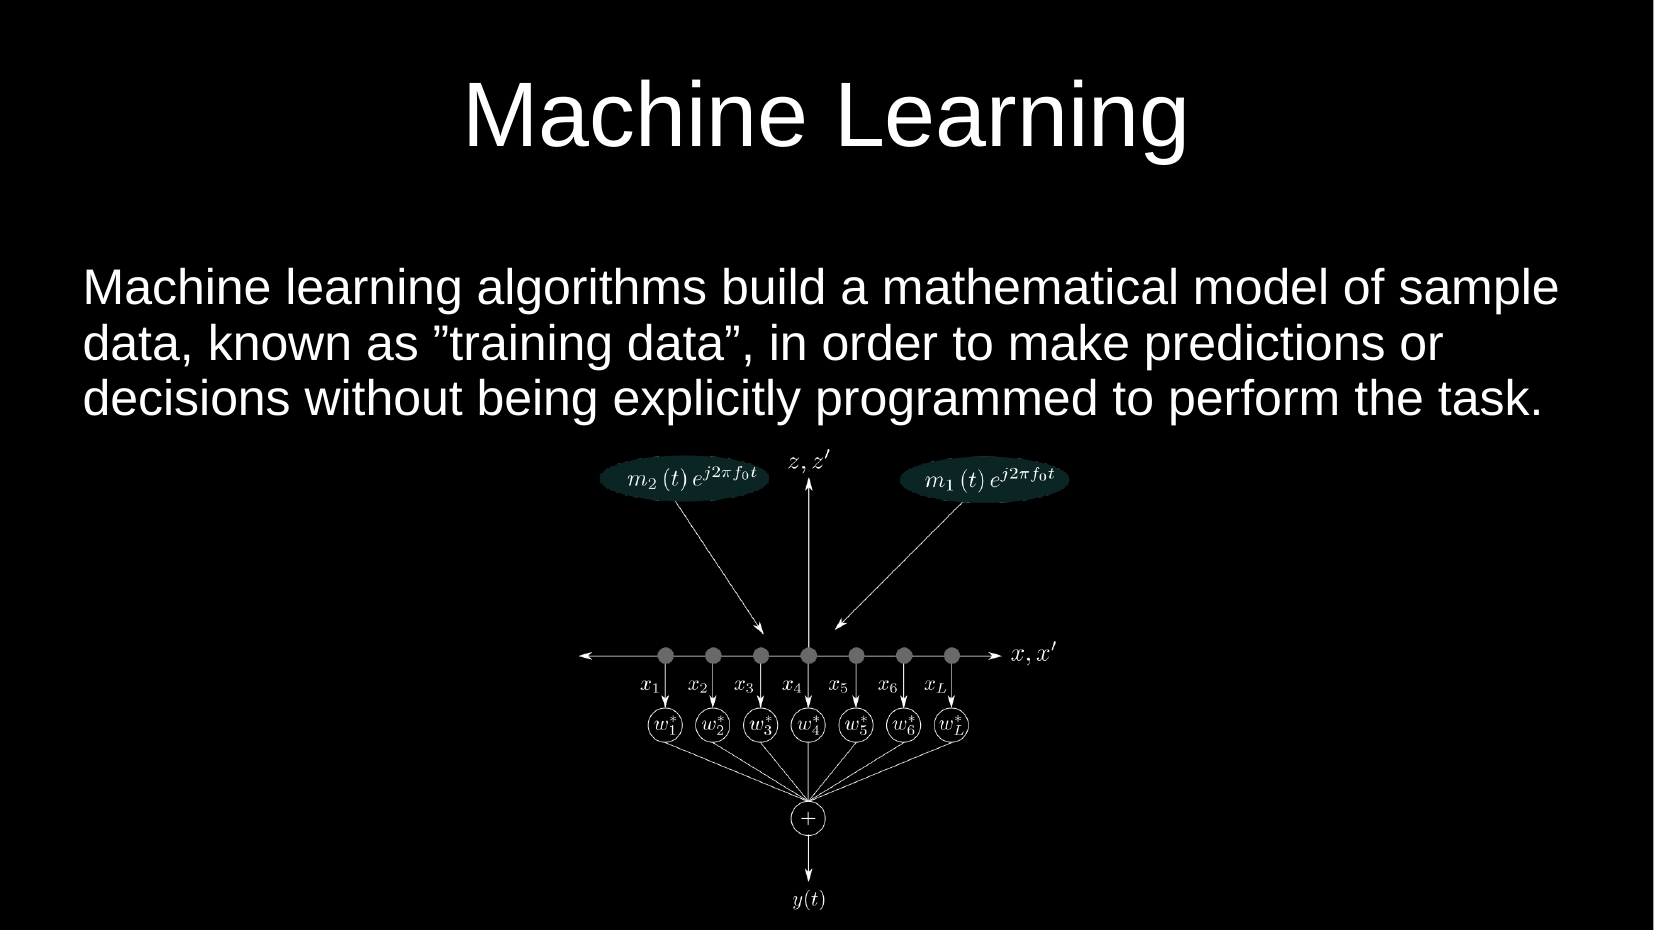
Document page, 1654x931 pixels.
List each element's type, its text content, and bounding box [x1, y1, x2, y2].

picture [579, 449, 1146, 910]
list Machine learning algorithms build a mathematical model of sample data, known as ”training data”, in order to make predictions or decisions without being explicitly programmed to perform the task. [82, 258, 1571, 799]
title Machine Learning [82, 37, 1571, 193]
